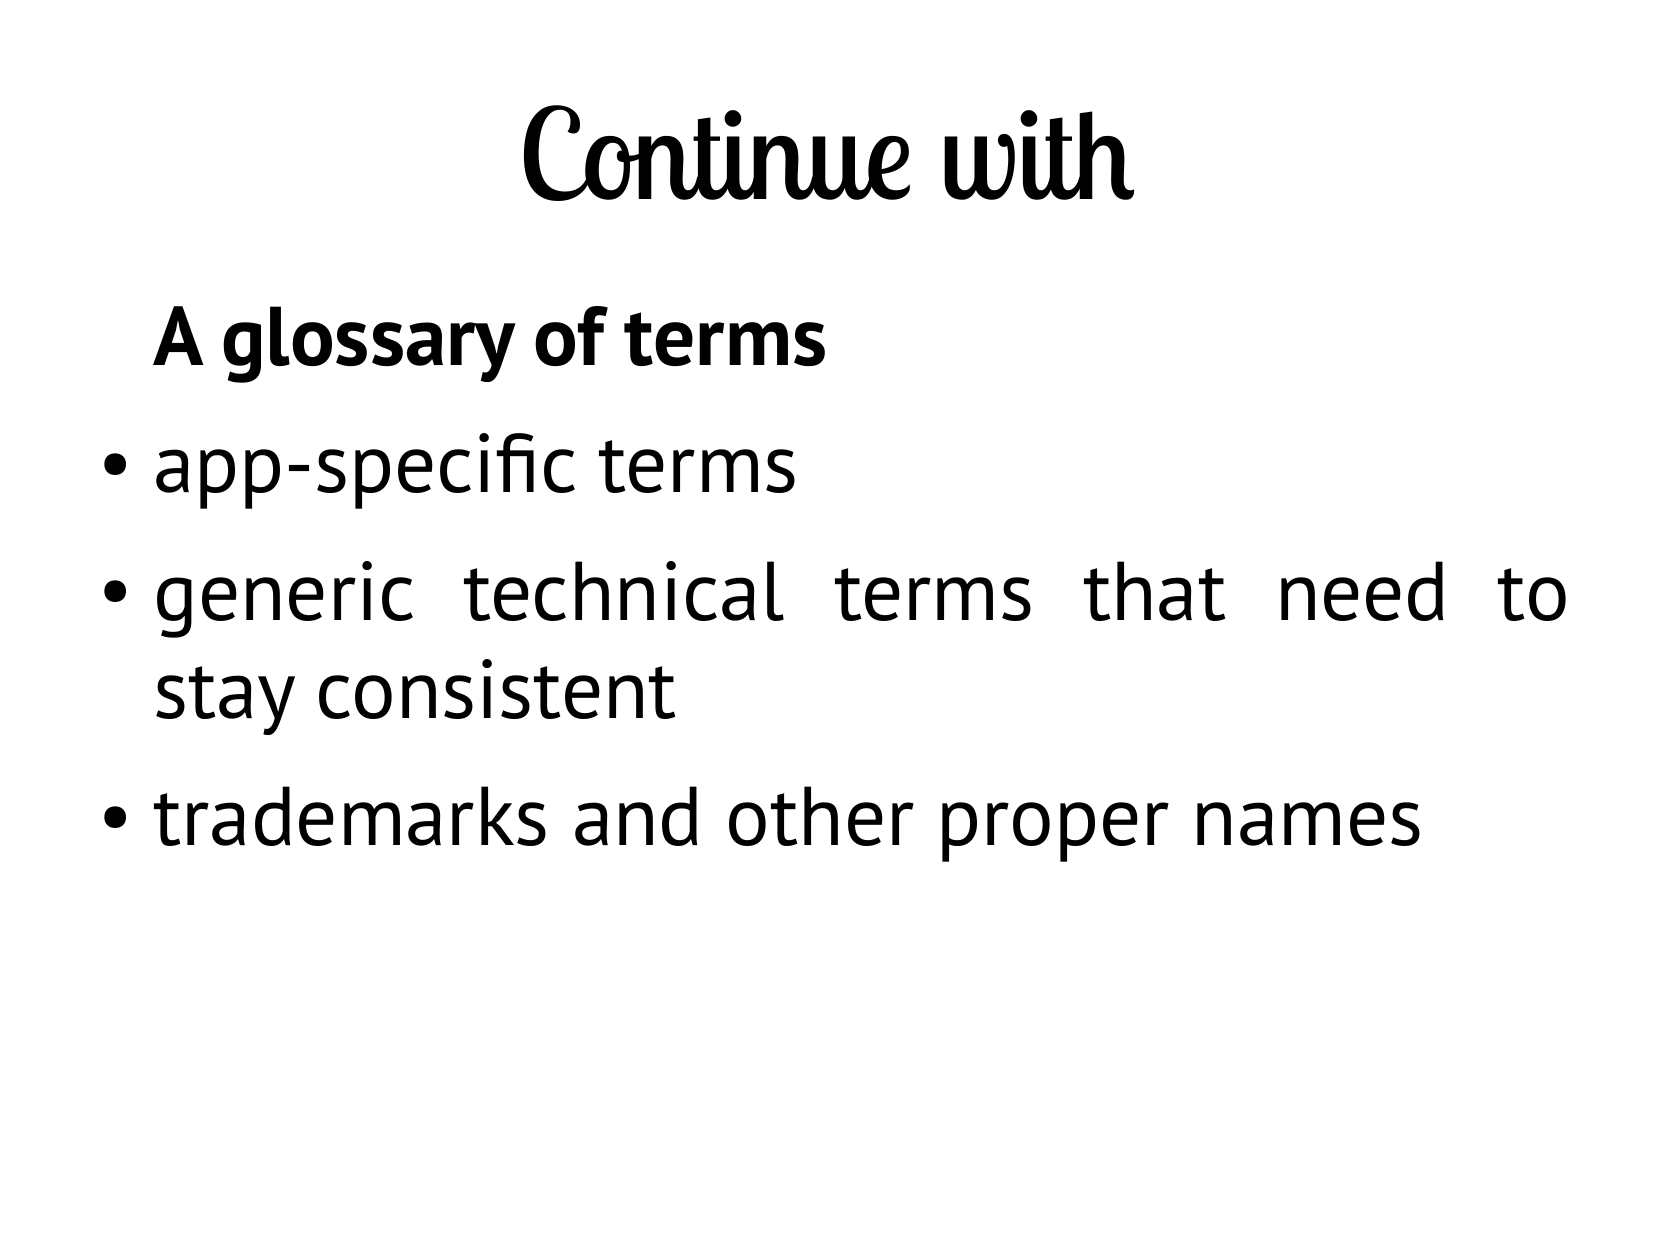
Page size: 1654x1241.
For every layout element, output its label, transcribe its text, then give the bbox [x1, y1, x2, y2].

list A glossary of terms app-specific terms generic technical terms that need to stay consistent trademarks and other proper names [82, 290, 1571, 1010]
title Continue with [82, 49, 1571, 257]
